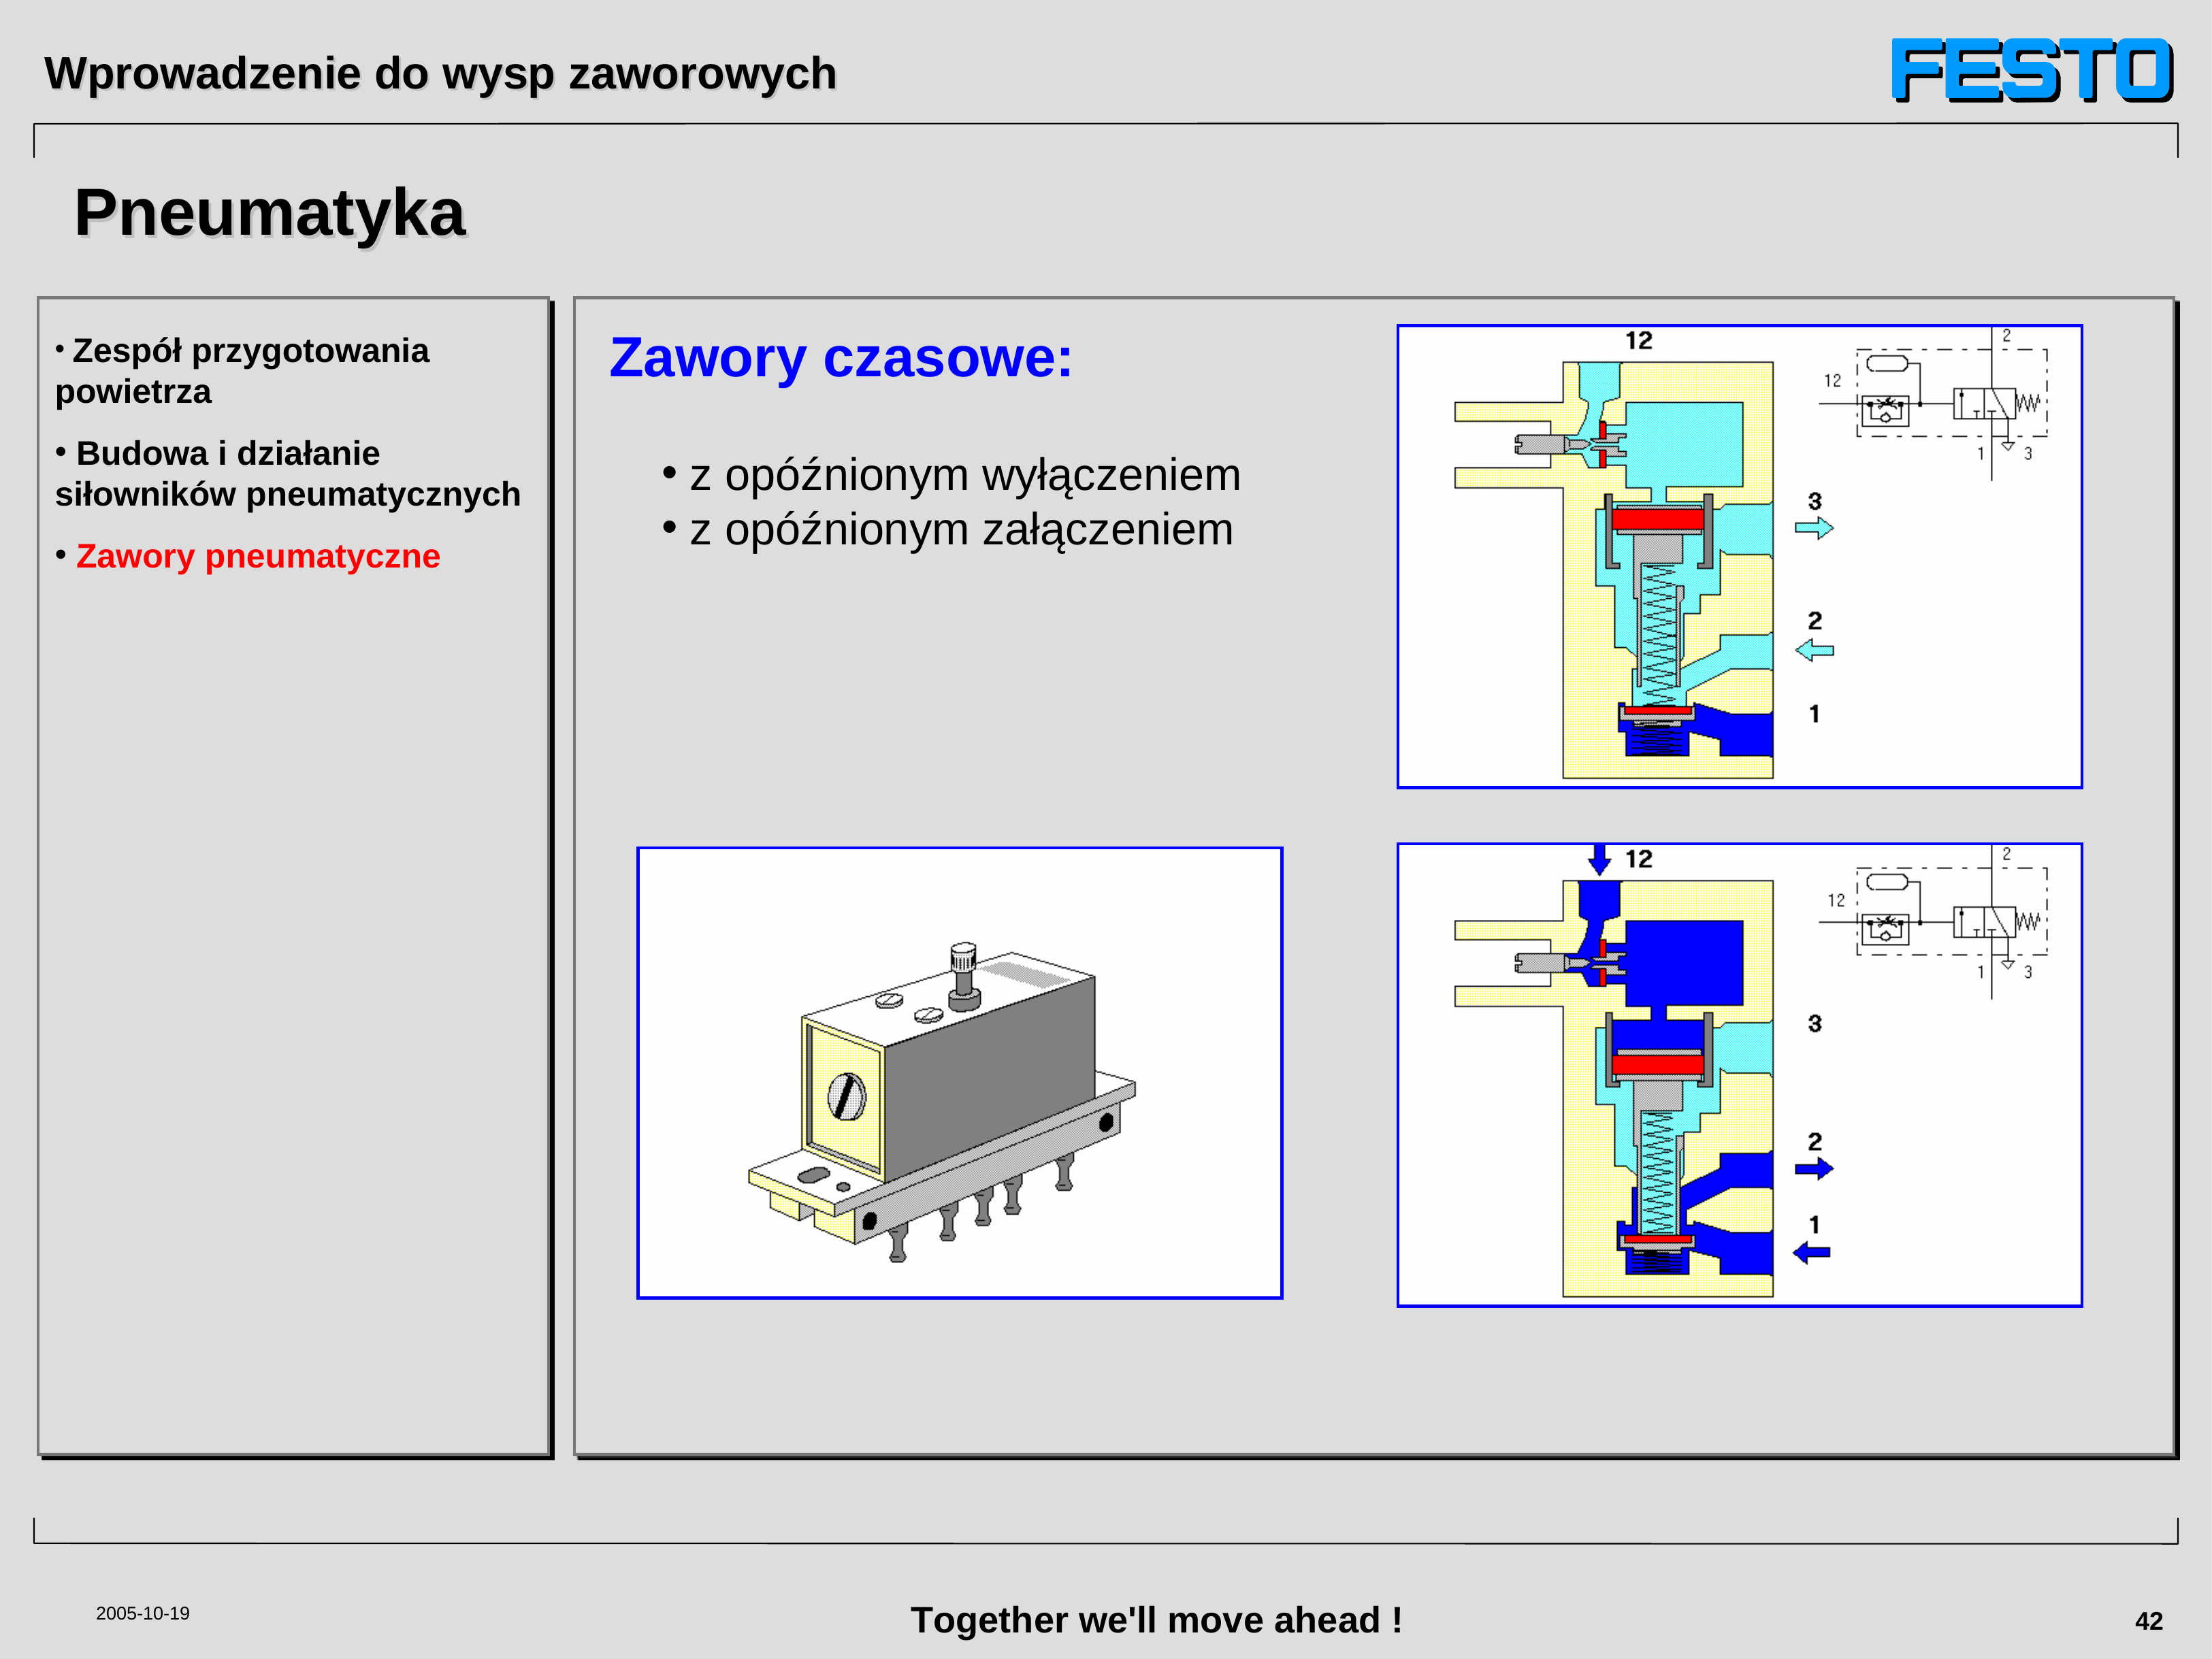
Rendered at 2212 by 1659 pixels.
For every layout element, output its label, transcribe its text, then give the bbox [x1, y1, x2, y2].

text_box z opóźnionym wyłączeniem z opóźnionym załączeniem [651, 439, 1397, 614]
text_box Zawory czasowe: [599, 314, 1681, 394]
text_box <number> [2057, 1592, 2186, 1648]
text_box Together we'll move ahead ! [807, 1592, 1508, 1644]
picture [1399, 327, 2081, 787]
picture [639, 849, 1280, 1297]
picture [1399, 845, 2081, 1304]
text_box 2005-10-19 [74, 1592, 387, 1633]
title Pneumatyka [51, 142, 1895, 260]
text_box Zespół przygotowania powietrza Budowa i działanie siłowników pneumatycznych Zawory pneumatyczne [44, 323, 536, 642]
